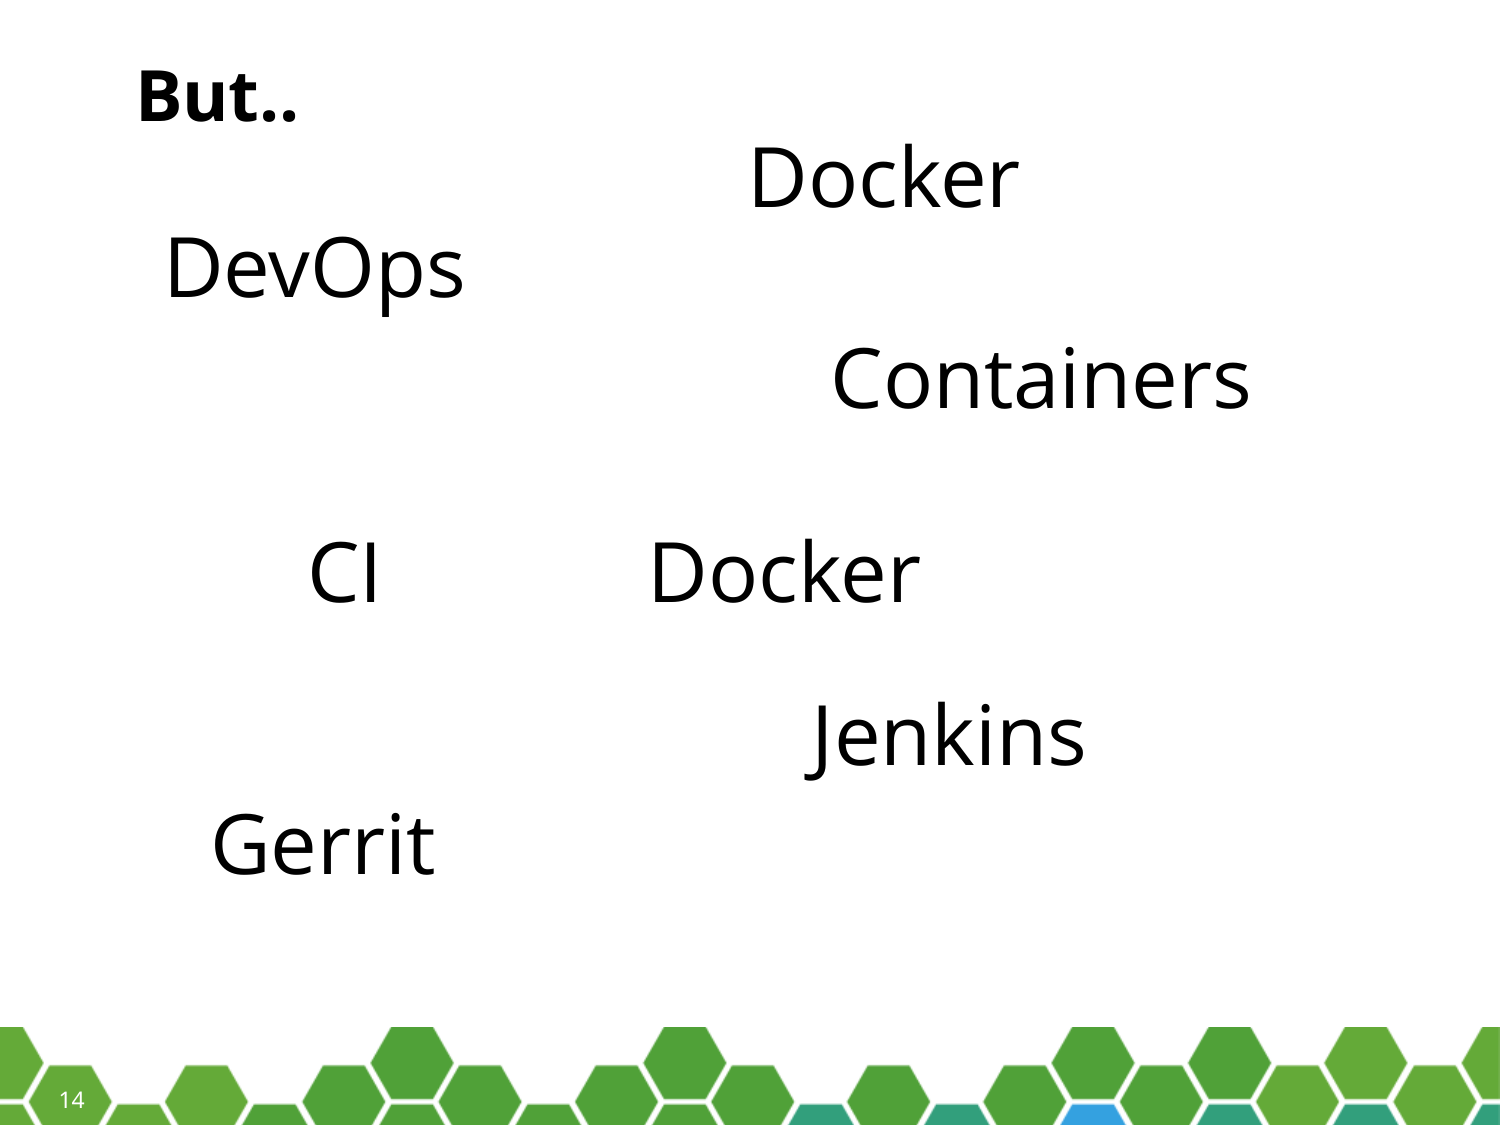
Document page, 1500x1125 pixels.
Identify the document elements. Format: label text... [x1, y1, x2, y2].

title But.. [135, 12, 1372, 175]
list DevOps [135, 208, 490, 332]
picture [0, 1027, 1500, 1125]
list Docker [719, 118, 1068, 241]
list Containers [802, 320, 1279, 443]
list Docker [619, 513, 968, 636]
list Jenkins [783, 676, 1127, 799]
list Gerrit [181, 785, 490, 908]
list CI [278, 513, 414, 636]
